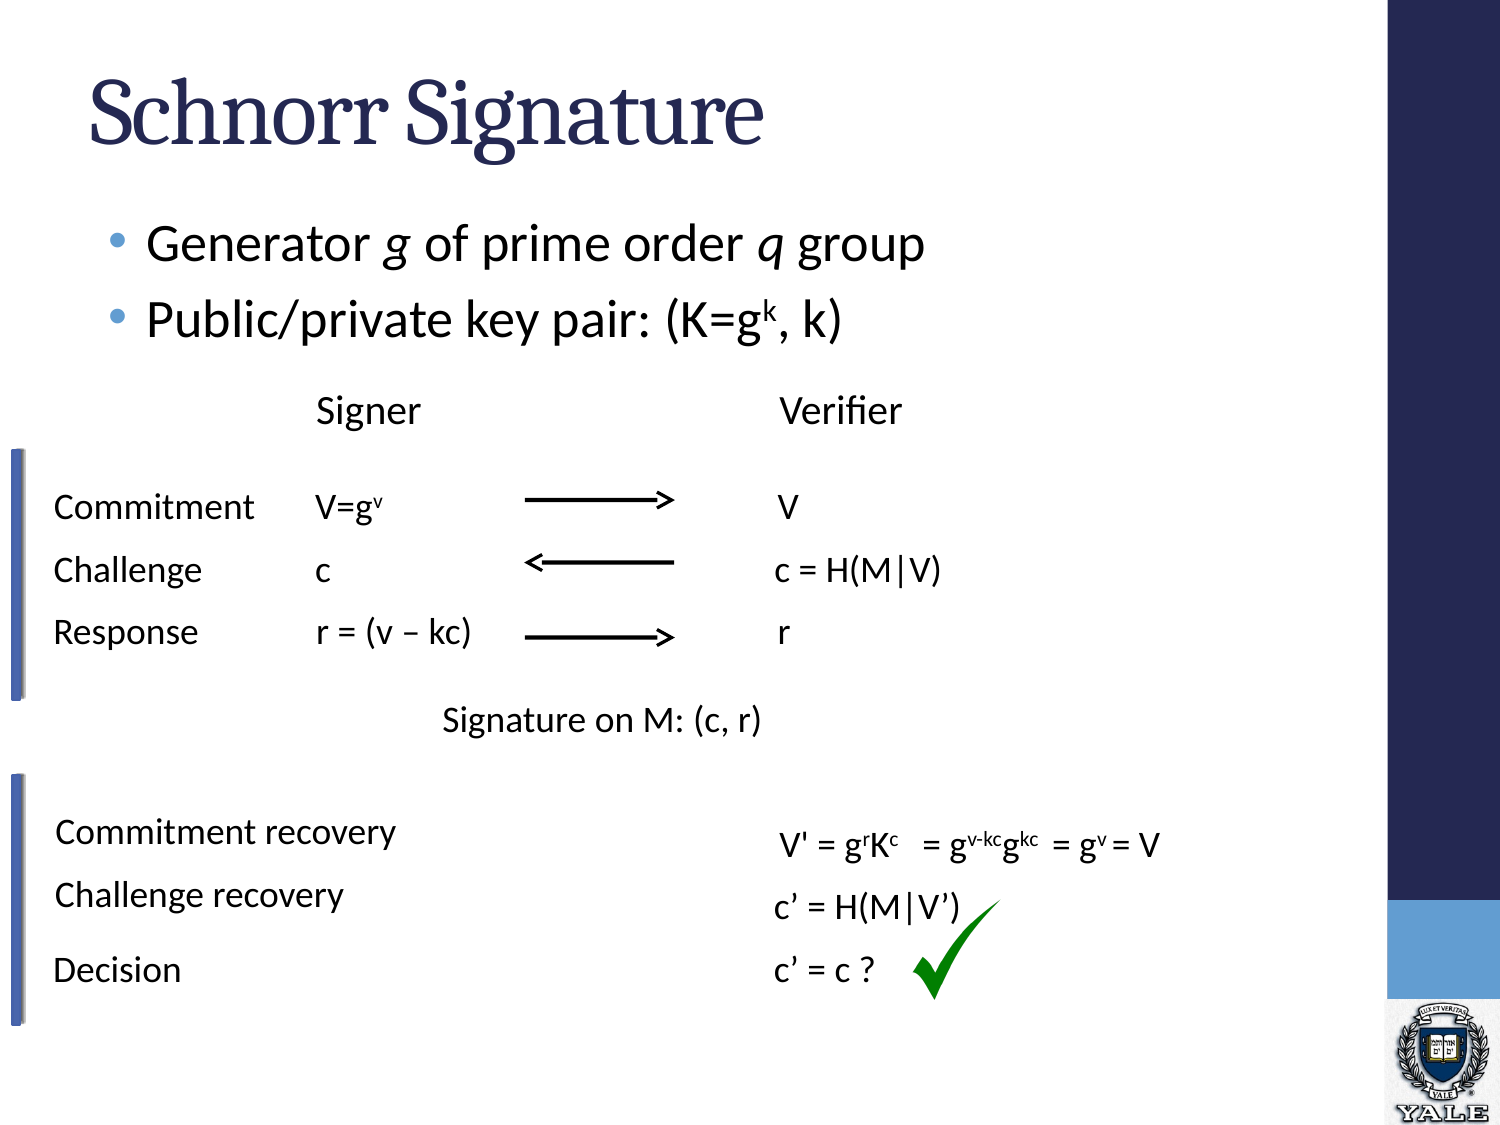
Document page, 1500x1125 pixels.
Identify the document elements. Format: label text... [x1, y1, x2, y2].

text_box Signer [301, 375, 437, 440]
text_box Signature on M: (c, r) [427, 687, 778, 748]
picture [1384, 999, 1500, 1125]
text_box r [762, 599, 806, 660]
text_box c [300, 537, 346, 598]
text_box Decision [38, 937, 197, 998]
list Generator g of prime order q group Public/private key pair: (K=gk, k) [75, 200, 1325, 388]
text_box Challenge recovery [40, 862, 360, 923]
text_box V=gv [300, 474, 398, 535]
text_box [12, 774, 20, 1025]
text_box = gv-kcgkc = gv = V [907, 812, 1176, 873]
text_box Commitment [39, 474, 271, 535]
text_box Verifier [764, 375, 918, 440]
text_box r = (v – kc) [301, 599, 488, 660]
text_box Response [38, 599, 215, 660]
text_box Challenge [38, 537, 218, 598]
text_box [12, 450, 20, 700]
text_box Commitment recovery [40, 799, 412, 860]
text_box c’ = H(M|V’) [759, 874, 985, 935]
text_box c = H(M|V) [759, 537, 966, 598]
picture [912, 899, 1001, 1000]
title Schnorr Signature [75, 12, 1325, 200]
text_box V [762, 474, 814, 535]
text_box c’ = c ? [759, 937, 900, 998]
text_box V' = grKc [764, 812, 907, 873]
